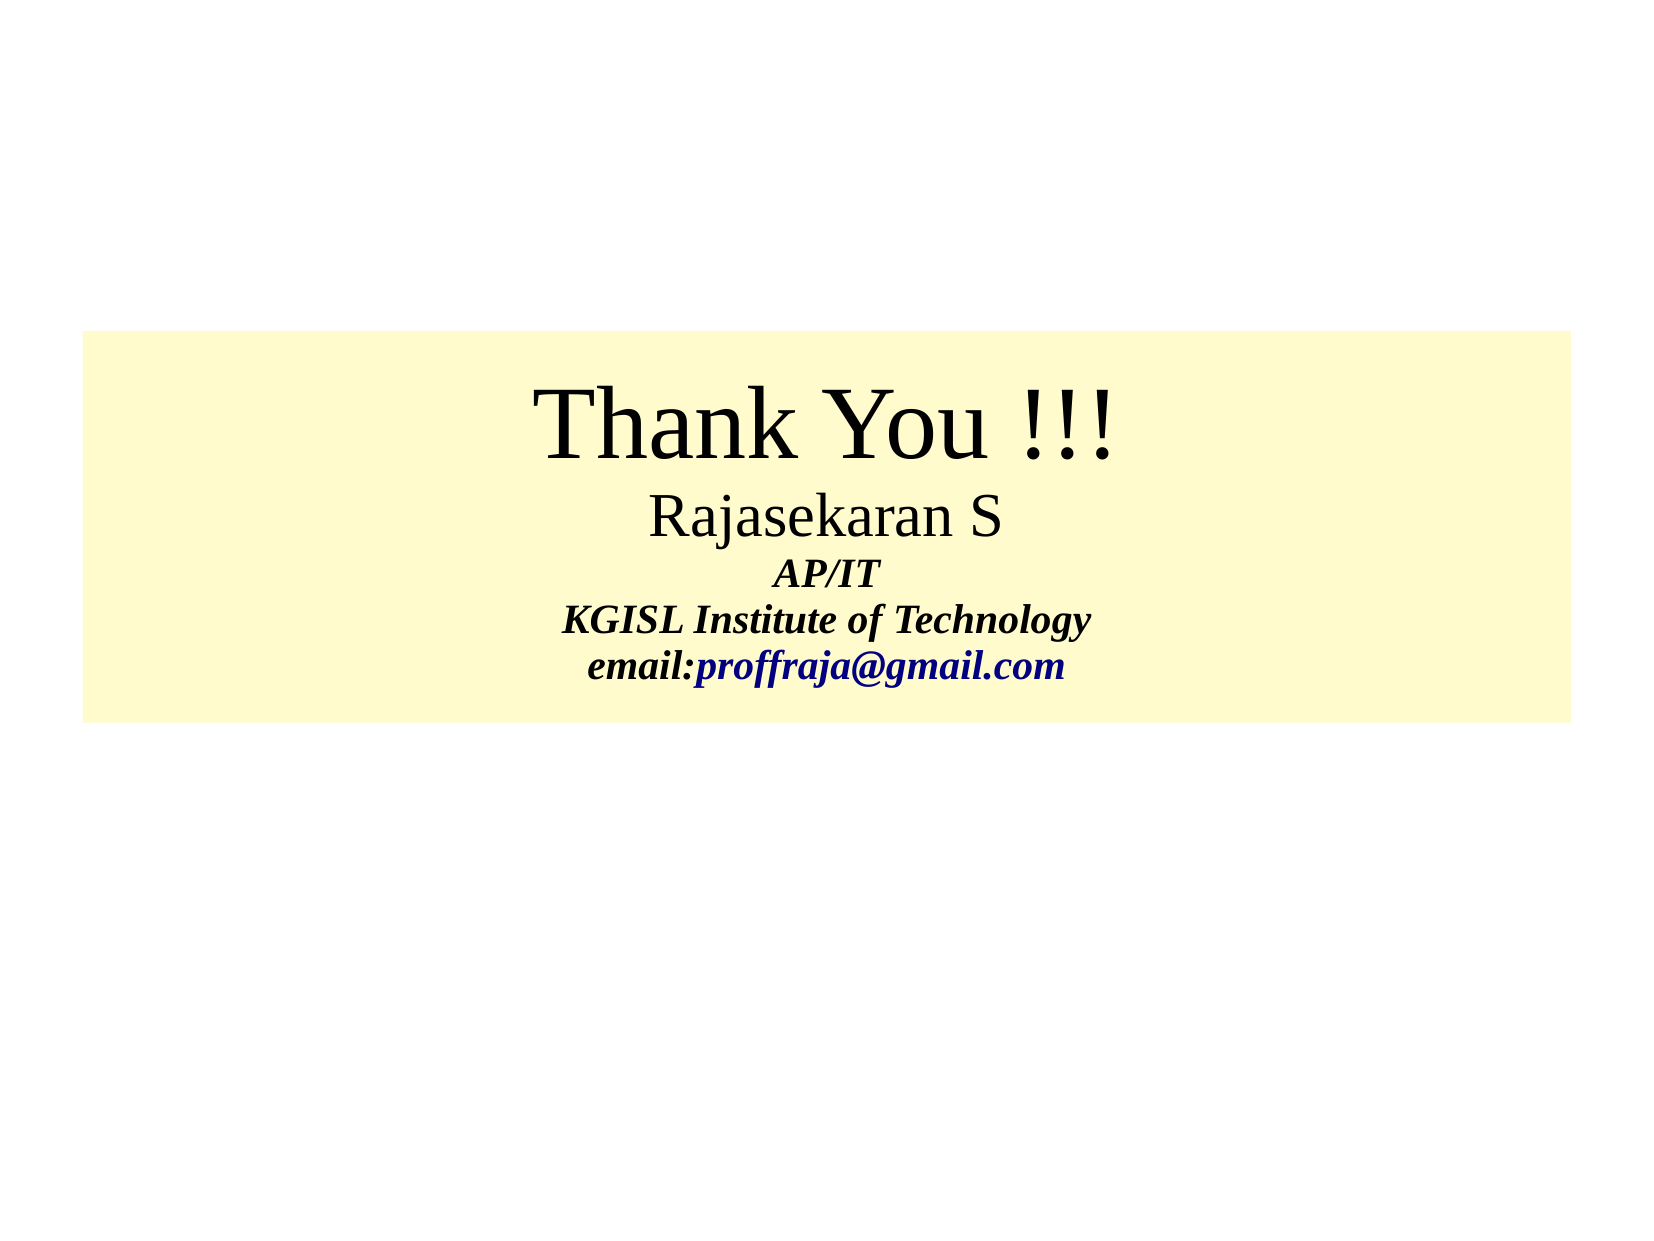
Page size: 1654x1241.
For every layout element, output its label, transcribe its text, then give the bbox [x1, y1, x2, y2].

title Thank You !!! Rajasekaran S AP/IT KGISL Institute of Technology email:proffraja@gmail.com [82, 330, 1571, 723]
